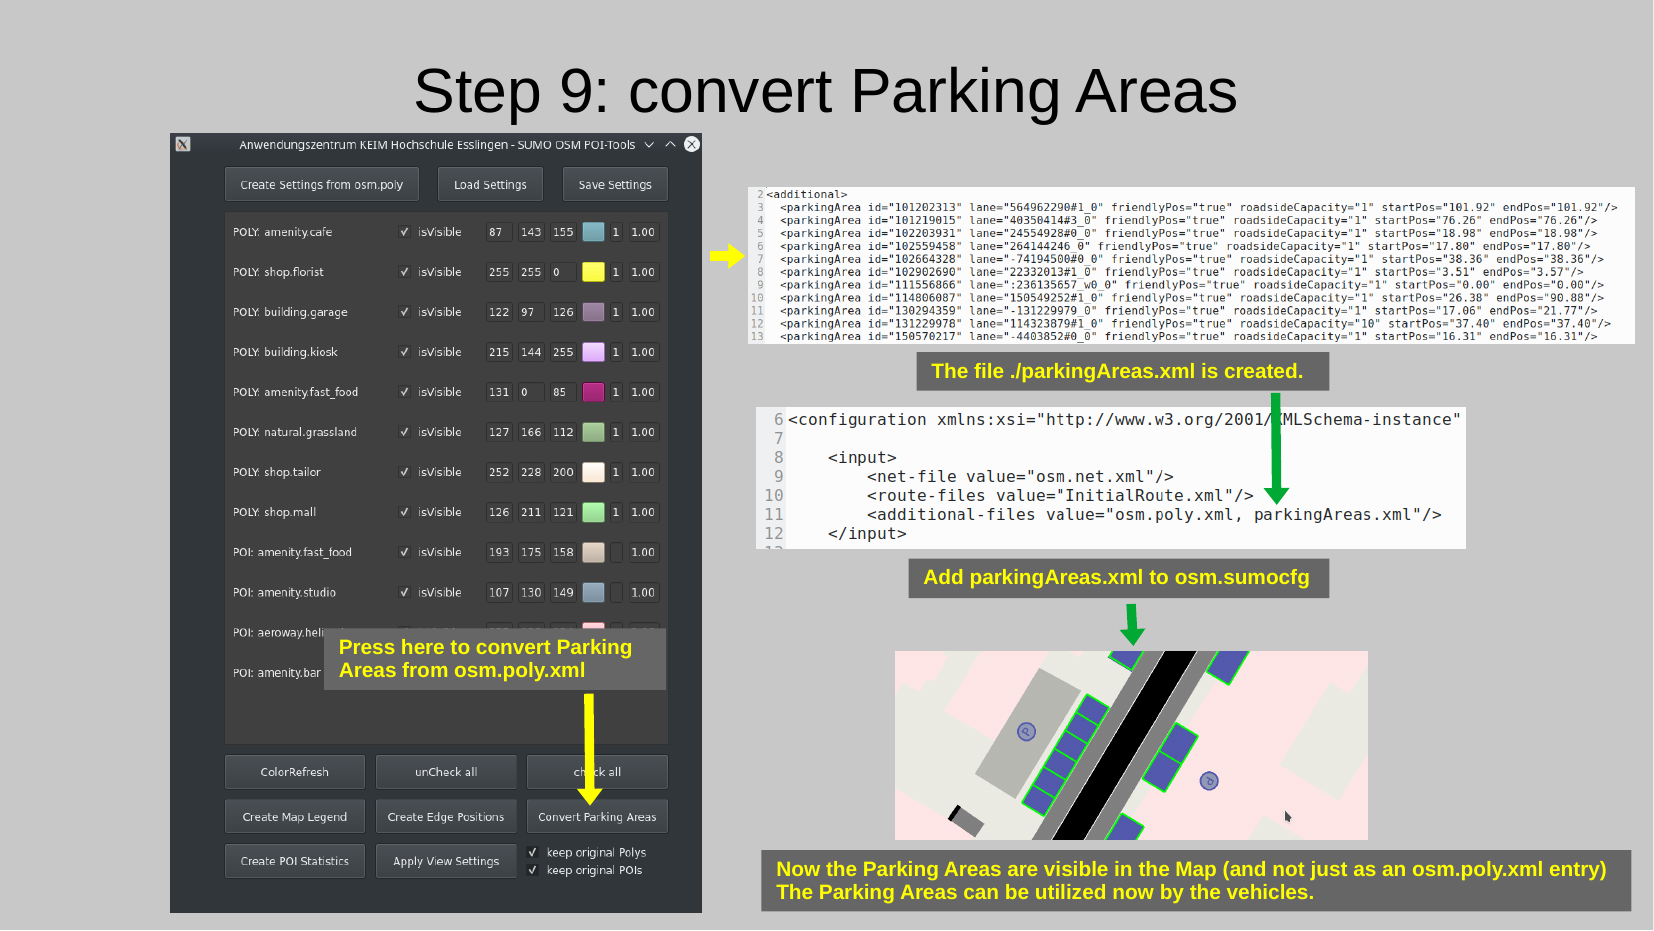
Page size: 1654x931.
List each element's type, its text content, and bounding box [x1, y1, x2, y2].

picture [748, 187, 1635, 344]
picture [895, 651, 1368, 840]
text_box The file ./parkingAreas.xml is created. [916, 352, 1330, 391]
text_box Add parkingAreas.xml to osm.sumocfg [908, 558, 1330, 599]
picture [756, 407, 1466, 549]
picture [170, 133, 702, 913]
text_box Now the Parking Areas are visible in the Map (and not just as an osm.poly.xml entry) The Parking Areas can be utilized now by the vehicles. [761, 850, 1632, 912]
text_box Press here to convert Parking Areas from osm.poly.xml [324, 628, 666, 690]
title Step 9: convert Parking Areas [82, 37, 1571, 146]
